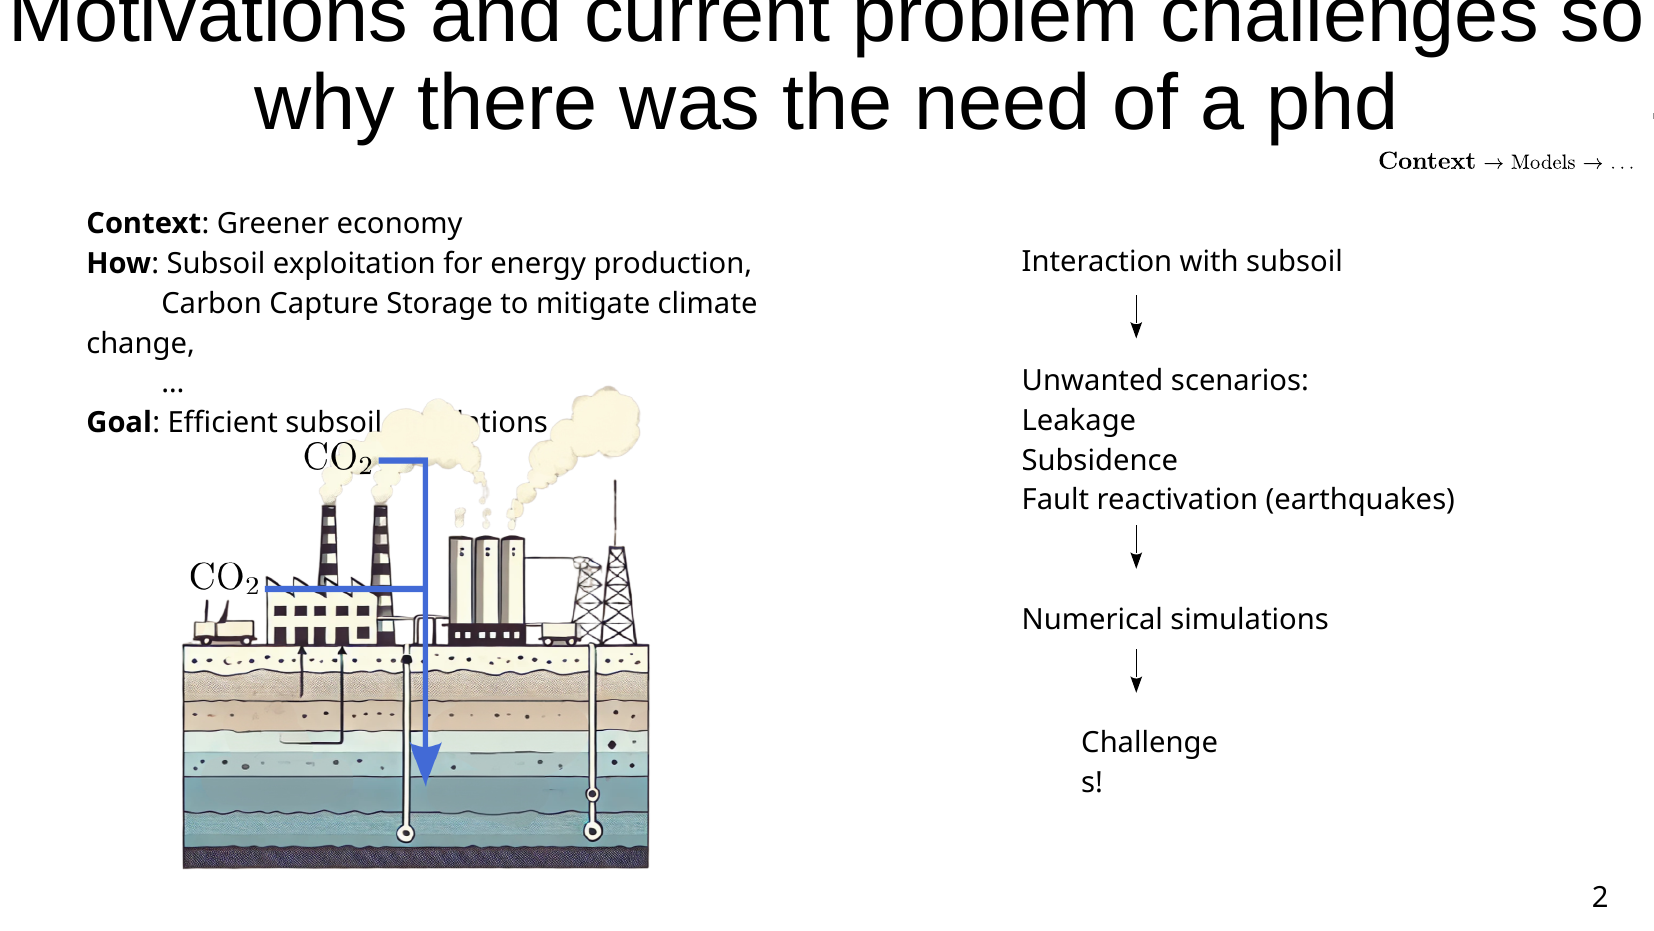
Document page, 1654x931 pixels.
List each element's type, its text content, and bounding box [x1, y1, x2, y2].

text_box Challenges! [1066, 714, 1241, 768]
text_box Interaction with subsoil Unwanted scenarios: Leakage Subsidence Fault reactivation (earthquakes) Numerical simulations [1006, 232, 1516, 631]
picture [161, 366, 677, 896]
picture [1379, 151, 1633, 170]
text_box Context: Greener economy How: Subsoil exploitation for energy production, Carbon Capture Storage to mitigate climate change, … Goal: Efficient subsoil simulations [71, 195, 850, 405]
title Motivations and current problem challenges so why there was the need of a phd [0, 0, 1654, 147]
